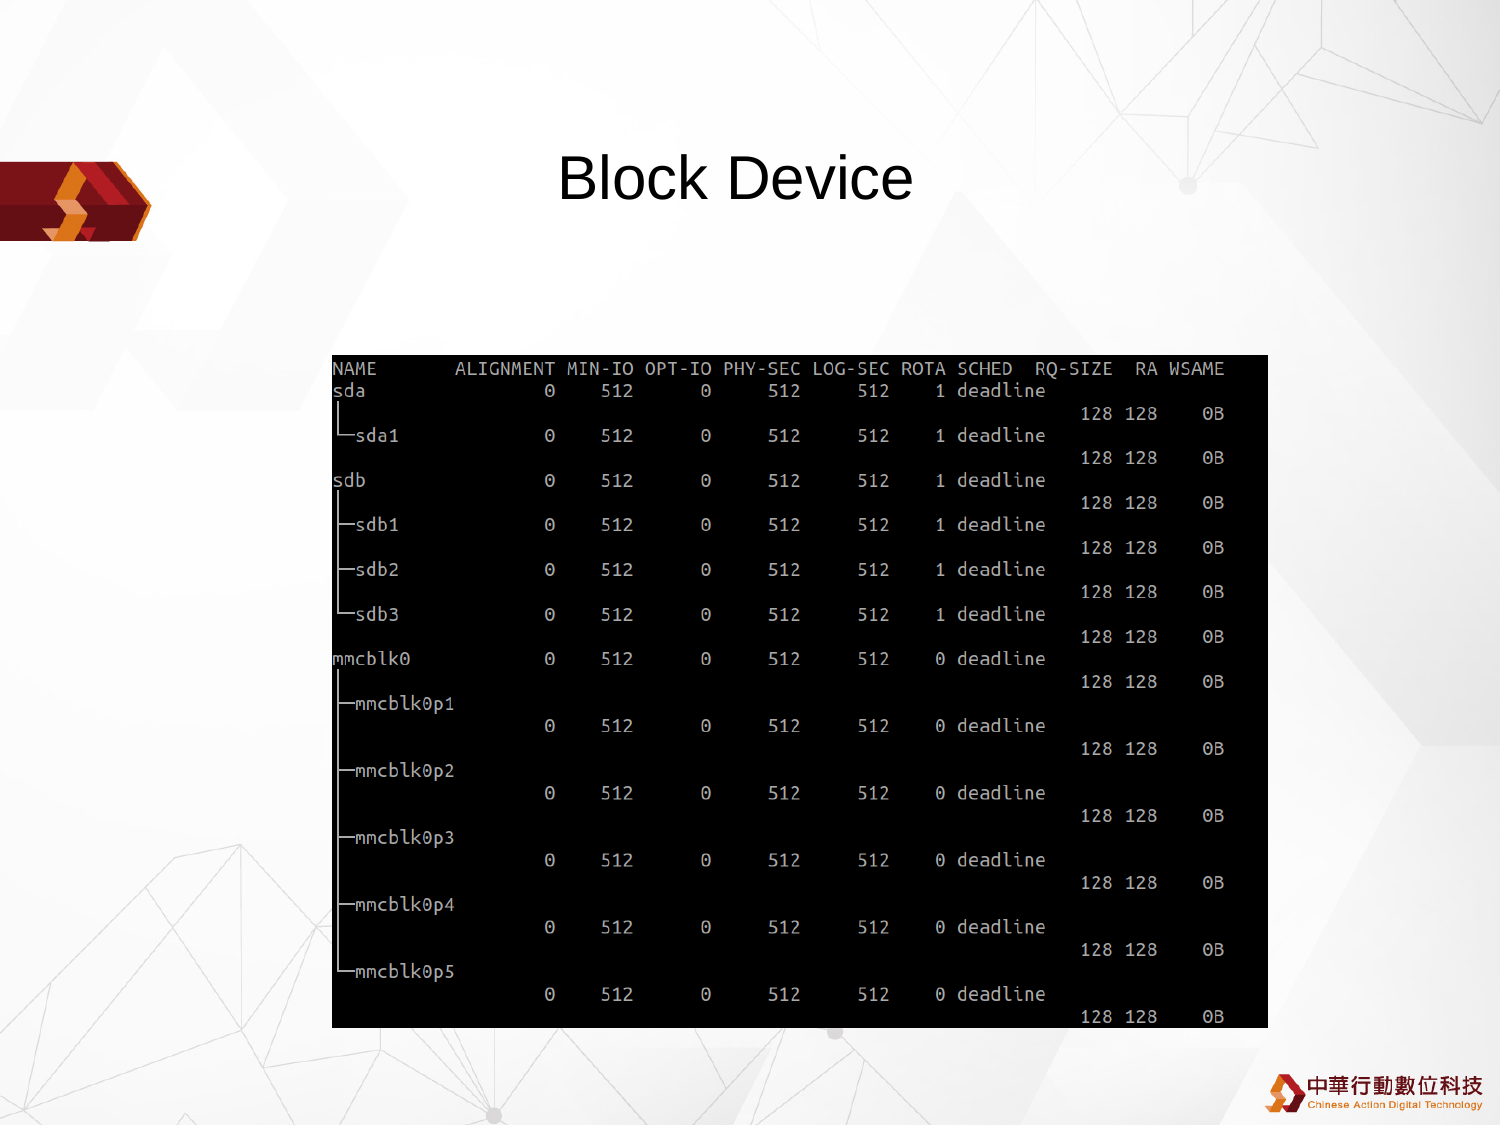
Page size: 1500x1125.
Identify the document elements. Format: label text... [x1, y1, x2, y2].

title Block Device [107, 101, 1367, 255]
picture [0, 0, 1500, 1125]
